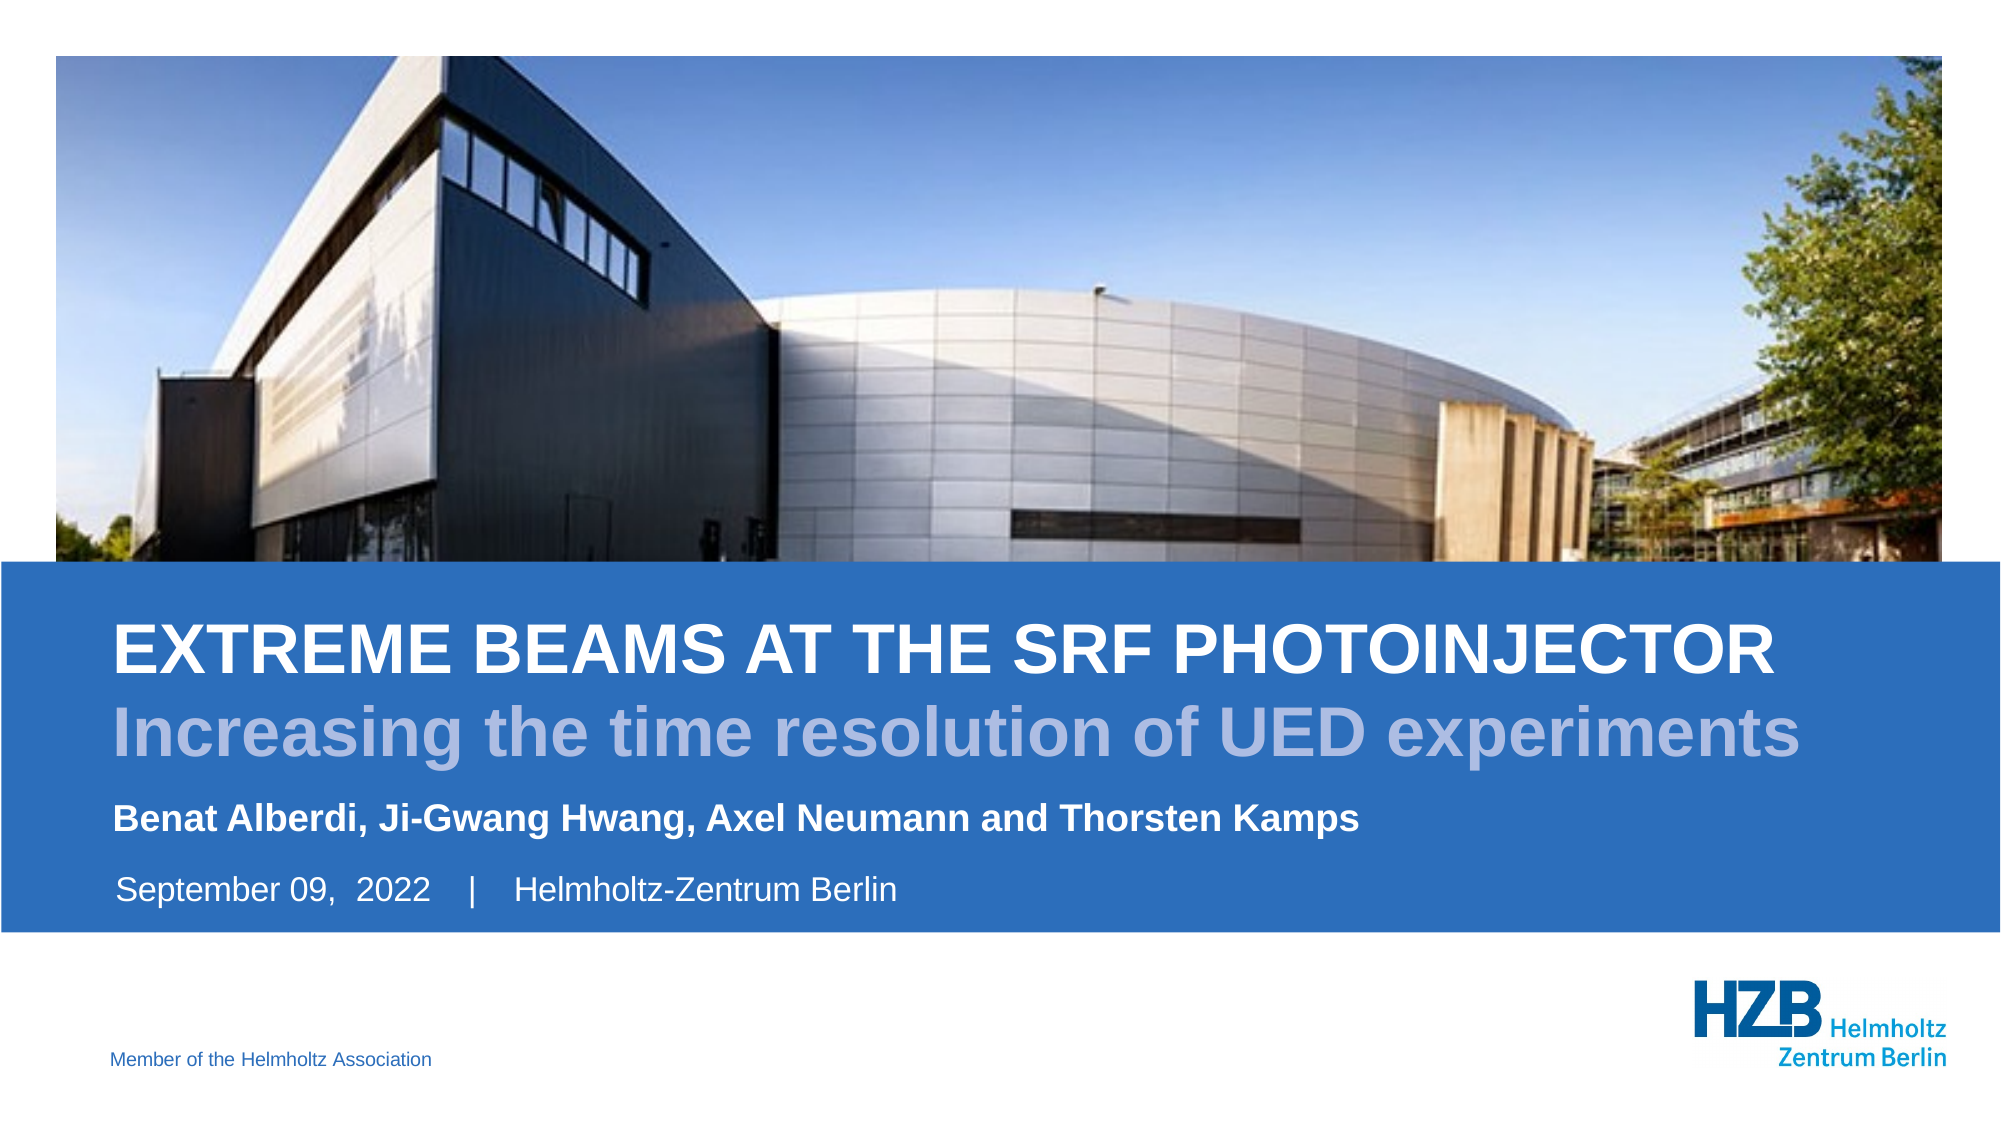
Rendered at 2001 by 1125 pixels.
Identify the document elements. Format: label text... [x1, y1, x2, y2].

text_box Benat Alberdi, Ji-Gwang Hwang, Axel Neumann and Thorsten Kamps [108, 788, 1388, 839]
text_box September 09, 2022 | Helmholtz-Zentrum Berlin [110, 862, 1100, 908]
picture [1692, 977, 1947, 1068]
text_box EXTREME BEAMS AT THE SRF PHOTOINJECTOR Increasing the time resolution of UED experiments [108, 601, 1846, 771]
text_box Member of the Helmholtz Association [105, 1042, 442, 1071]
picture [56, 56, 1942, 561]
